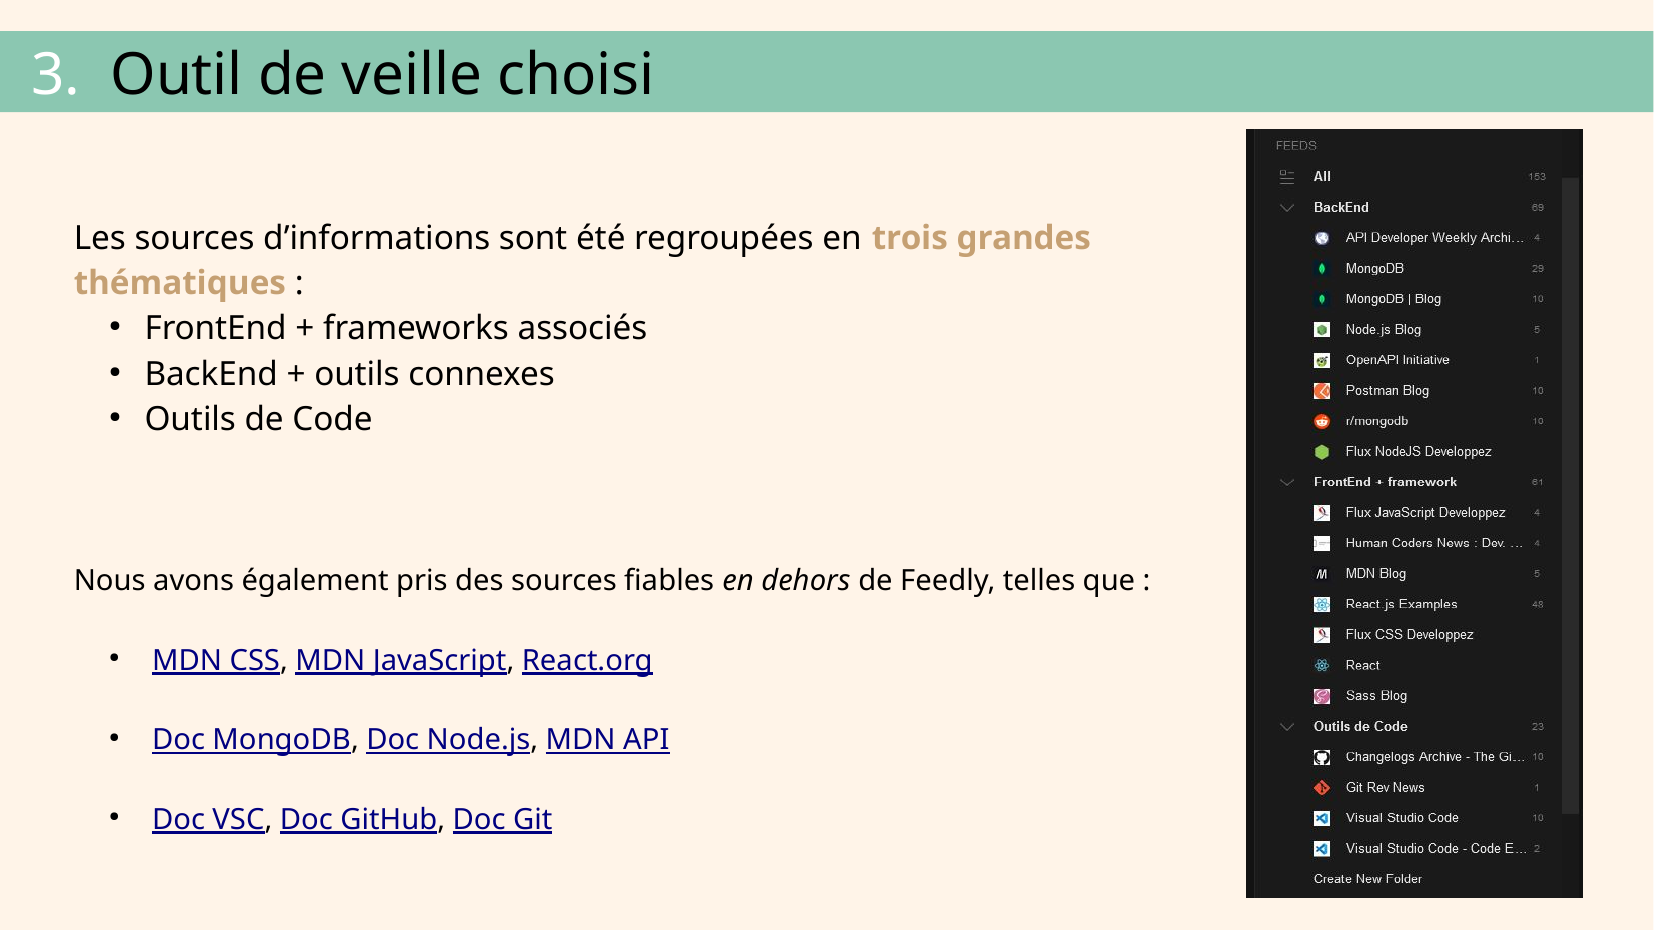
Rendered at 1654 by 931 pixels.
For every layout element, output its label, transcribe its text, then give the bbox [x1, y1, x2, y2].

title 3. Outil de veille choisi [0, 31, 1654, 113]
text_box Les sources d’informations sont été regroupées en trois grandes thématiques : FrontEnd + frameworks associés BackEnd + outils connexes Outils de Code Nous avons également pris des sources fiables en dehors de Feedly, telles que : MDN CSS, MDN JavaScript, React.org Doc MongoDB, Doc Node.js, MDN API Doc VSC, Doc GitHub, Doc Git [59, 206, 1182, 827]
picture [1246, 129, 1583, 898]
